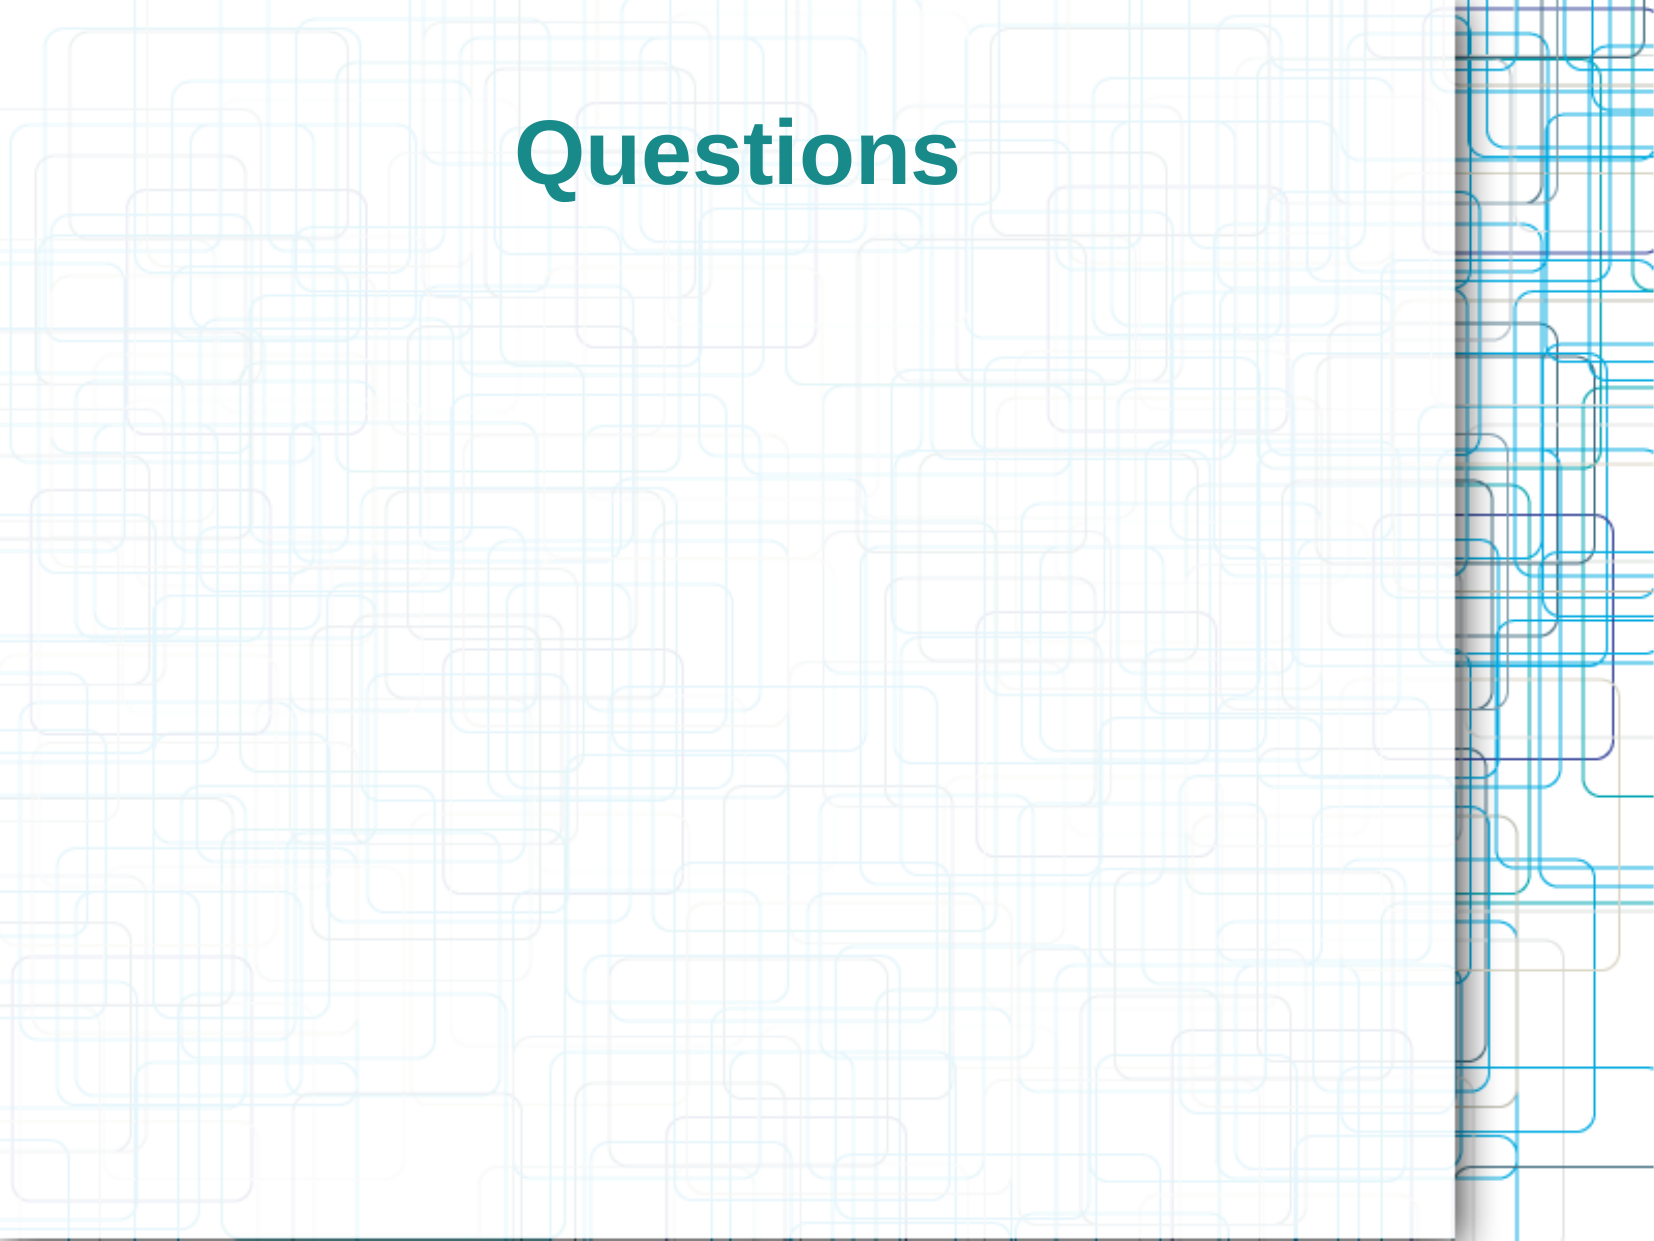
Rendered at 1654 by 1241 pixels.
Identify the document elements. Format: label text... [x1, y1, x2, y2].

picture [0, 0, 1654, 1241]
title Questions [59, 49, 1418, 257]
